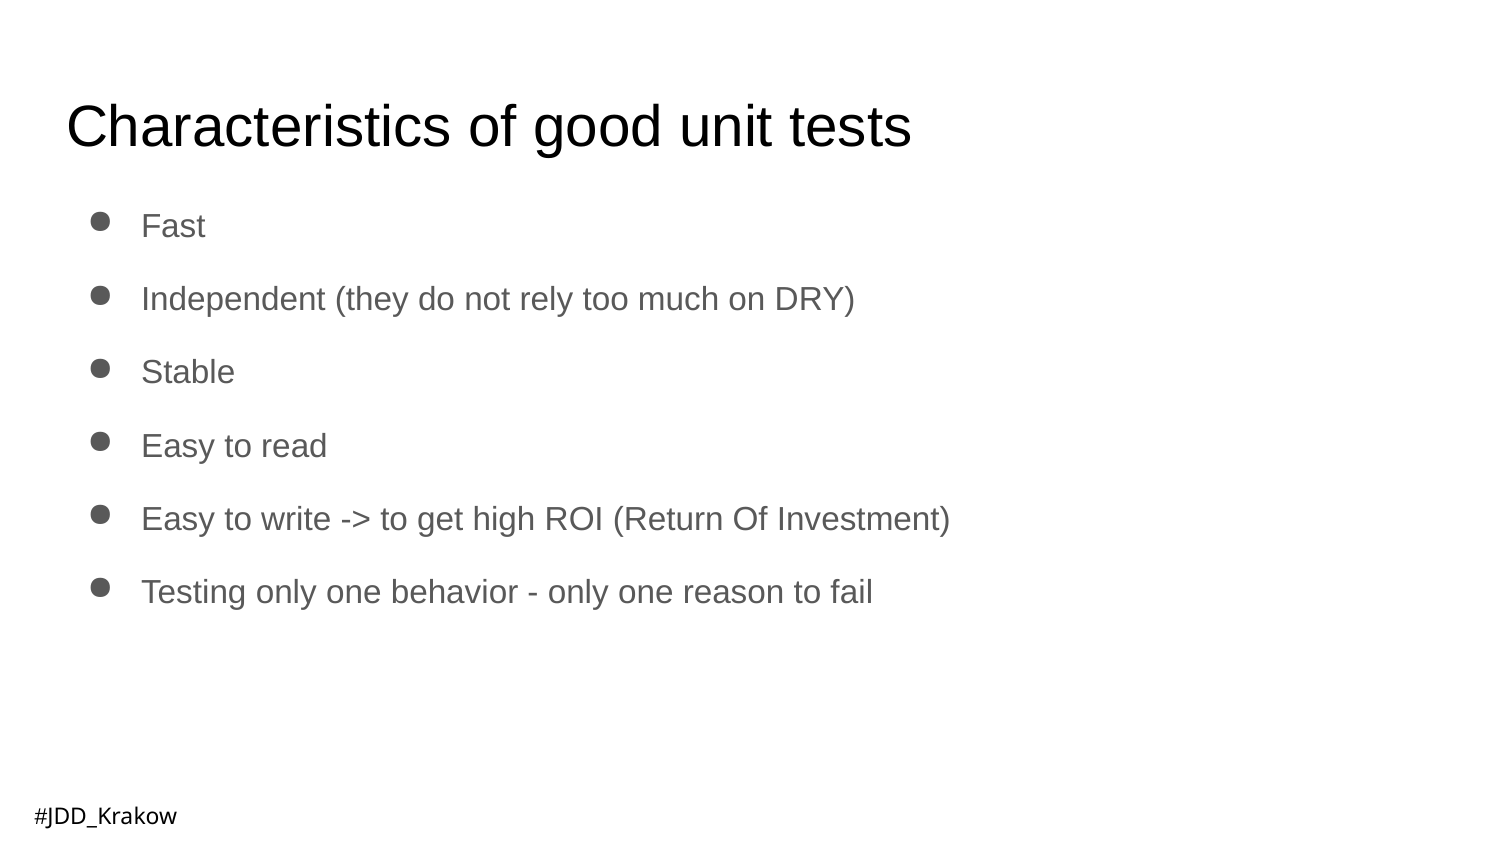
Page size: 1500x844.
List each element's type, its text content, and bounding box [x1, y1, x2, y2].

title Characteristics of good unit tests [51, 72, 1449, 167]
text_box #JDD_Krakow [0, 786, 247, 844]
list Fast Independent (they do not rely too much on DRY) Stable Easy to read Easy to write -> to get high ROI (Return Of Investment) Testing only one behavior - only one reason to fail [51, 189, 1449, 641]
